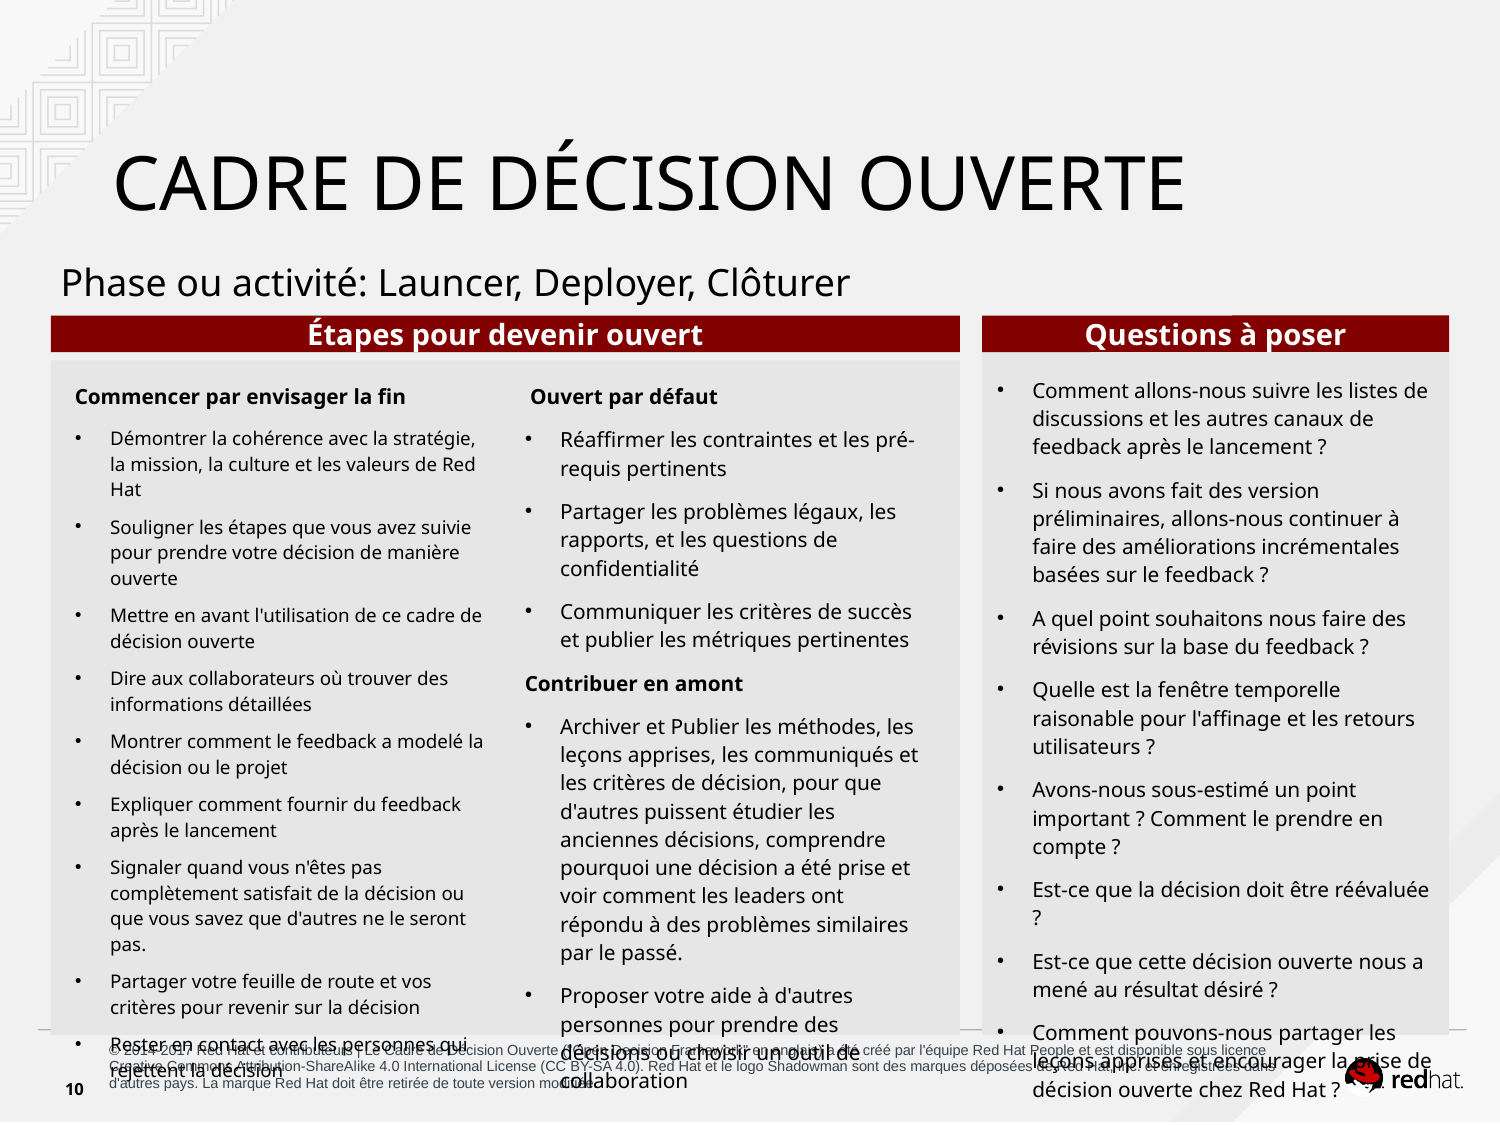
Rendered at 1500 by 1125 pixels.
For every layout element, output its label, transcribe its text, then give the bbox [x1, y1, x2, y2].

text_box Comment allons-nous suivre les listes de discussions et les autres canaux de feedback après le lancement ? Si nous avons fait des version préliminaires, allons-nous continuer à faire des améliorations incrémentales basées sur le feedback ? A quel point souhaitons nous faire des révisions sur la base du feedback ? Quelle est la fenêtre temporelle raisonable pour l'affinage et les retours utilisateurs ? Avons-nous sous-estimé un point important ? Comment le prendre en compte ? Est-ce que la décision doit être réévaluée ? Est-ce que cette décision ouverte nous a mené au résultat désiré ? Comment pouvons-nous partager les leçons apprises et encourager la prise de décision ouverte chez Red Hat ? [982, 352, 1450, 1035]
title Cadre de Décision Ouverte [112, 0, 1388, 233]
text_box Questions à poser [1126, 315, 1450, 352]
text_box [50, 360, 960, 1035]
text_box Ouvert par défaut Réaffirmer les contraintes et les pré-requis pertinents Partager les problèmes légaux, les rapports, et les questions de confidentialité Communiquer les critères de succès et publier les métriques pertinentes Contribuer en amont Archiver et Publier les méthodes, les leçons apprises, les communiqués et les critères de décision, pour que d'autres puissent étudier les anciennes décisions, comprendre pourquoi une décision a été prise et voir comment les leaders ont répondu à des problèmes similaires par le passé. Proposer votre aide à d'autres personnes pour prendre des décisions ou choisir un outil de collaboration [510, 375, 946, 1011]
text_box Phase ou activité: Launcer, Deployer, Clôturer [45, 249, 1126, 360]
picture [0, 0, 1500, 1122]
text_box Commencer par envisager la fin Démontrer la cohérence avec la stratégie, la mission, la culture et les valeurs de Red Hat Souligner les étapes que vous avez suivie pour prendre votre décision de manière ouverte Mettre en avant l'utilisation de ce cadre de décision ouverte Dire aux collaborateurs où trouver des informations détaillées Montrer comment le feedback a modelé la décision ou le projet Expliquer comment fournir du feedback après le lancement Signaler quand vous n'êtes pas complètement satisfait de la décision ou que vous savez que d'autres ne le seront pas. Partager votre feuille de route et vos critères pour revenir sur la décision Rester en contact avec les personnes qui rejettent la décision [60, 375, 510, 1007]
